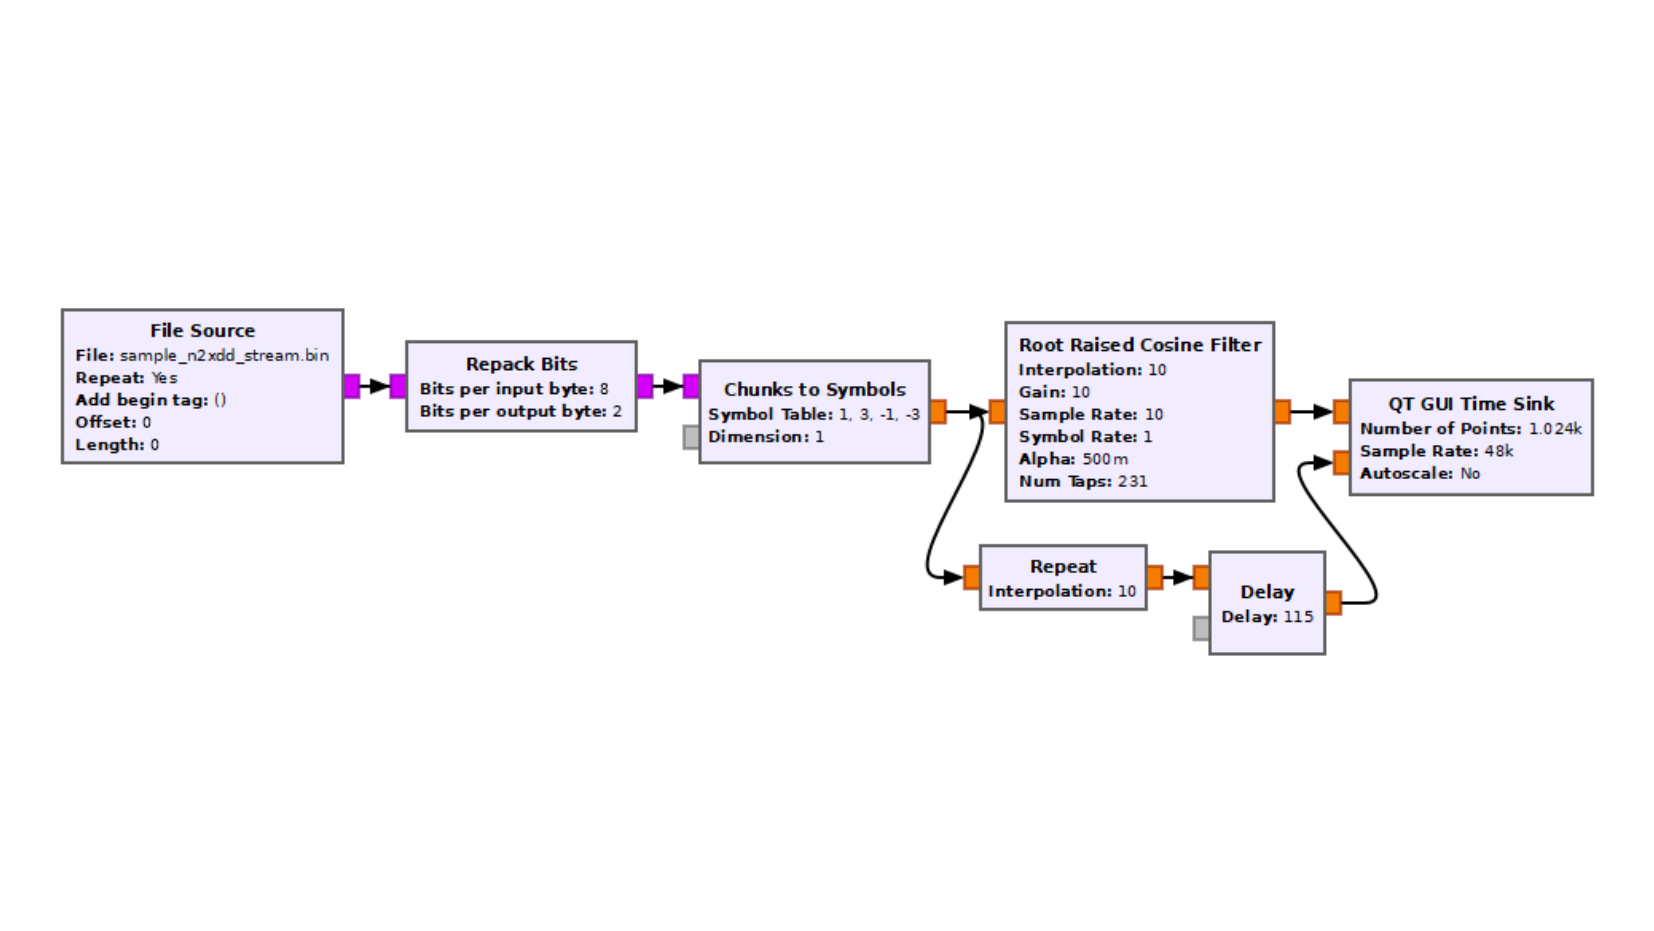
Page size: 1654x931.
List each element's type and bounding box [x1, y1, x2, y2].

picture [50, 299, 1604, 676]
